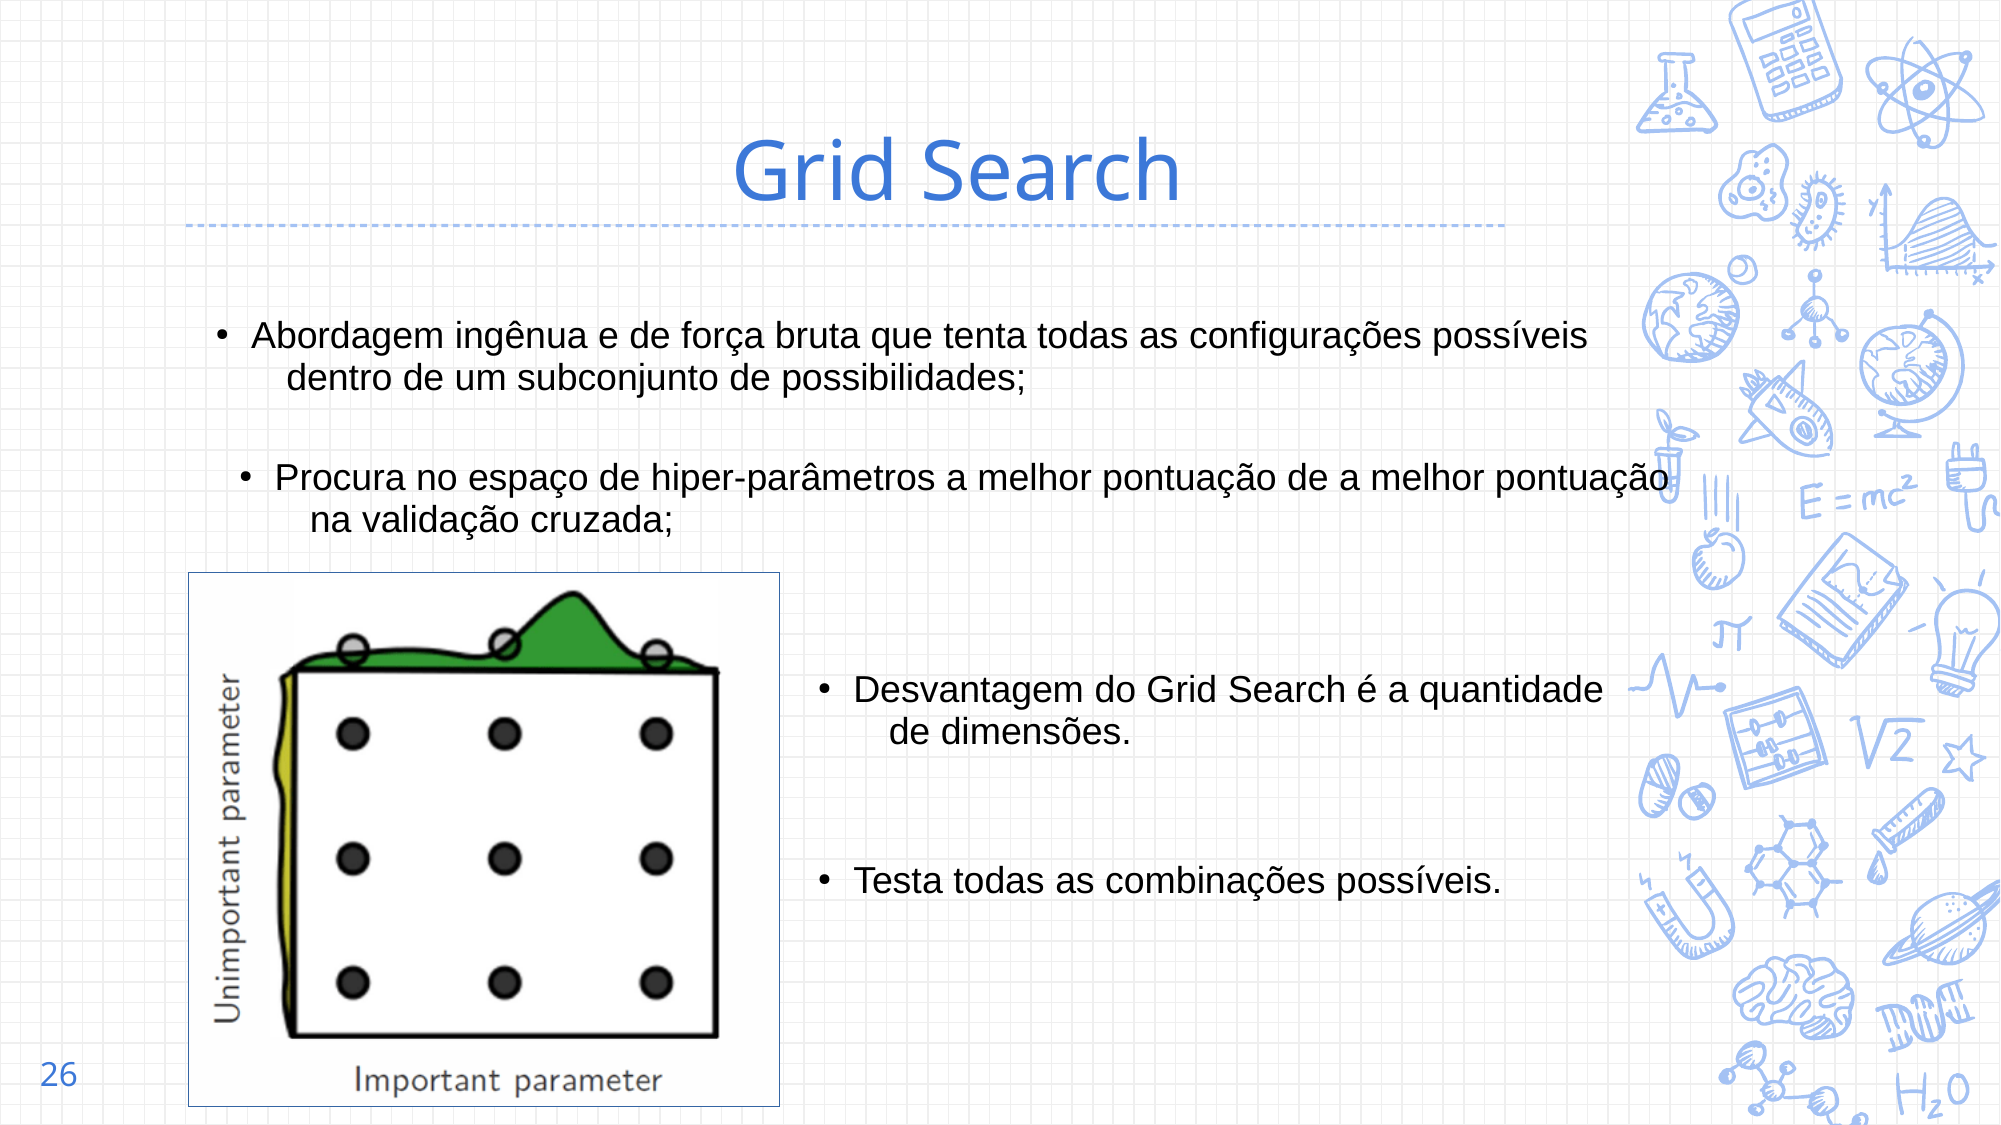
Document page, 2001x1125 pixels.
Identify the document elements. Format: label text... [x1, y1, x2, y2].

text_box Testa todas as combinações possíveis. [803, 852, 1518, 910]
text_box Abordagem ingênua e de força bruta que tenta todas as configurações possíveis dentro de um subconjunto de possibilidades; [200, 307, 1604, 406]
picture [188, 572, 780, 1107]
text_box <número> [19, 1032, 140, 1119]
text_box Desvantagem do Grid Search é a quantidade de dimensões. [803, 661, 1630, 761]
text_box Grid Search [163, 49, 1753, 237]
text_box Procura no espaço de hiper-parâmetros a melhor pontuação de a melhor pontuação na validação cruzada; [224, 448, 1685, 590]
